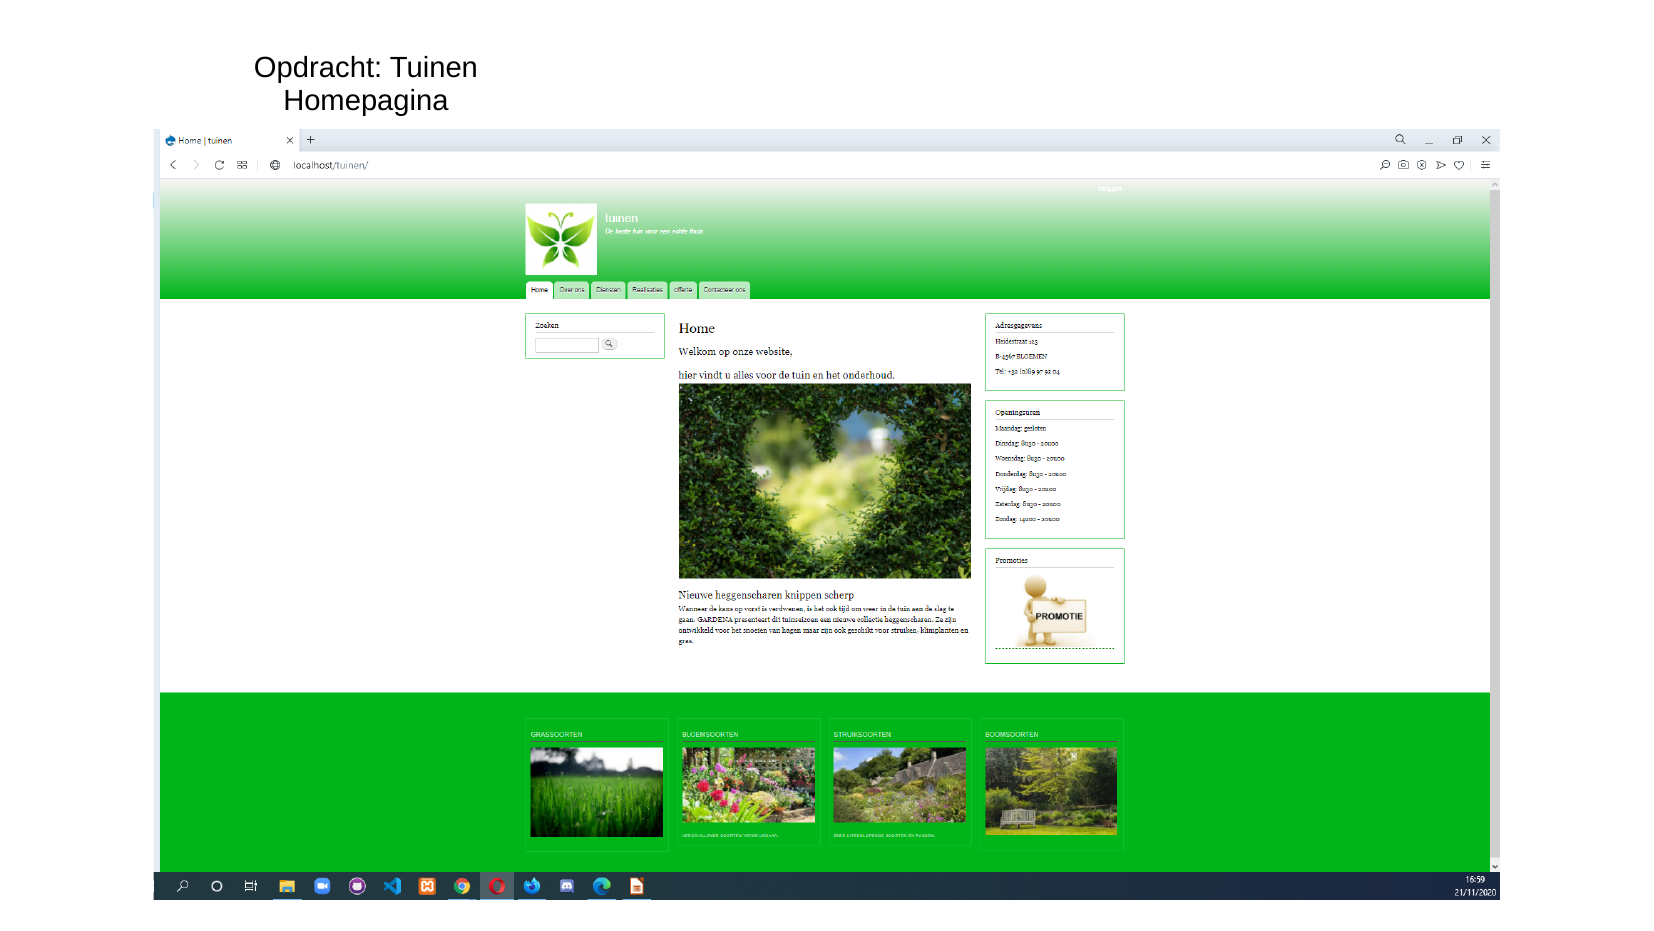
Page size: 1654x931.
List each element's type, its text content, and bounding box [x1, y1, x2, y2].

title Opdracht: Tuinen Homepagina [82, 37, 650, 130]
picture [153, 129, 1501, 900]
